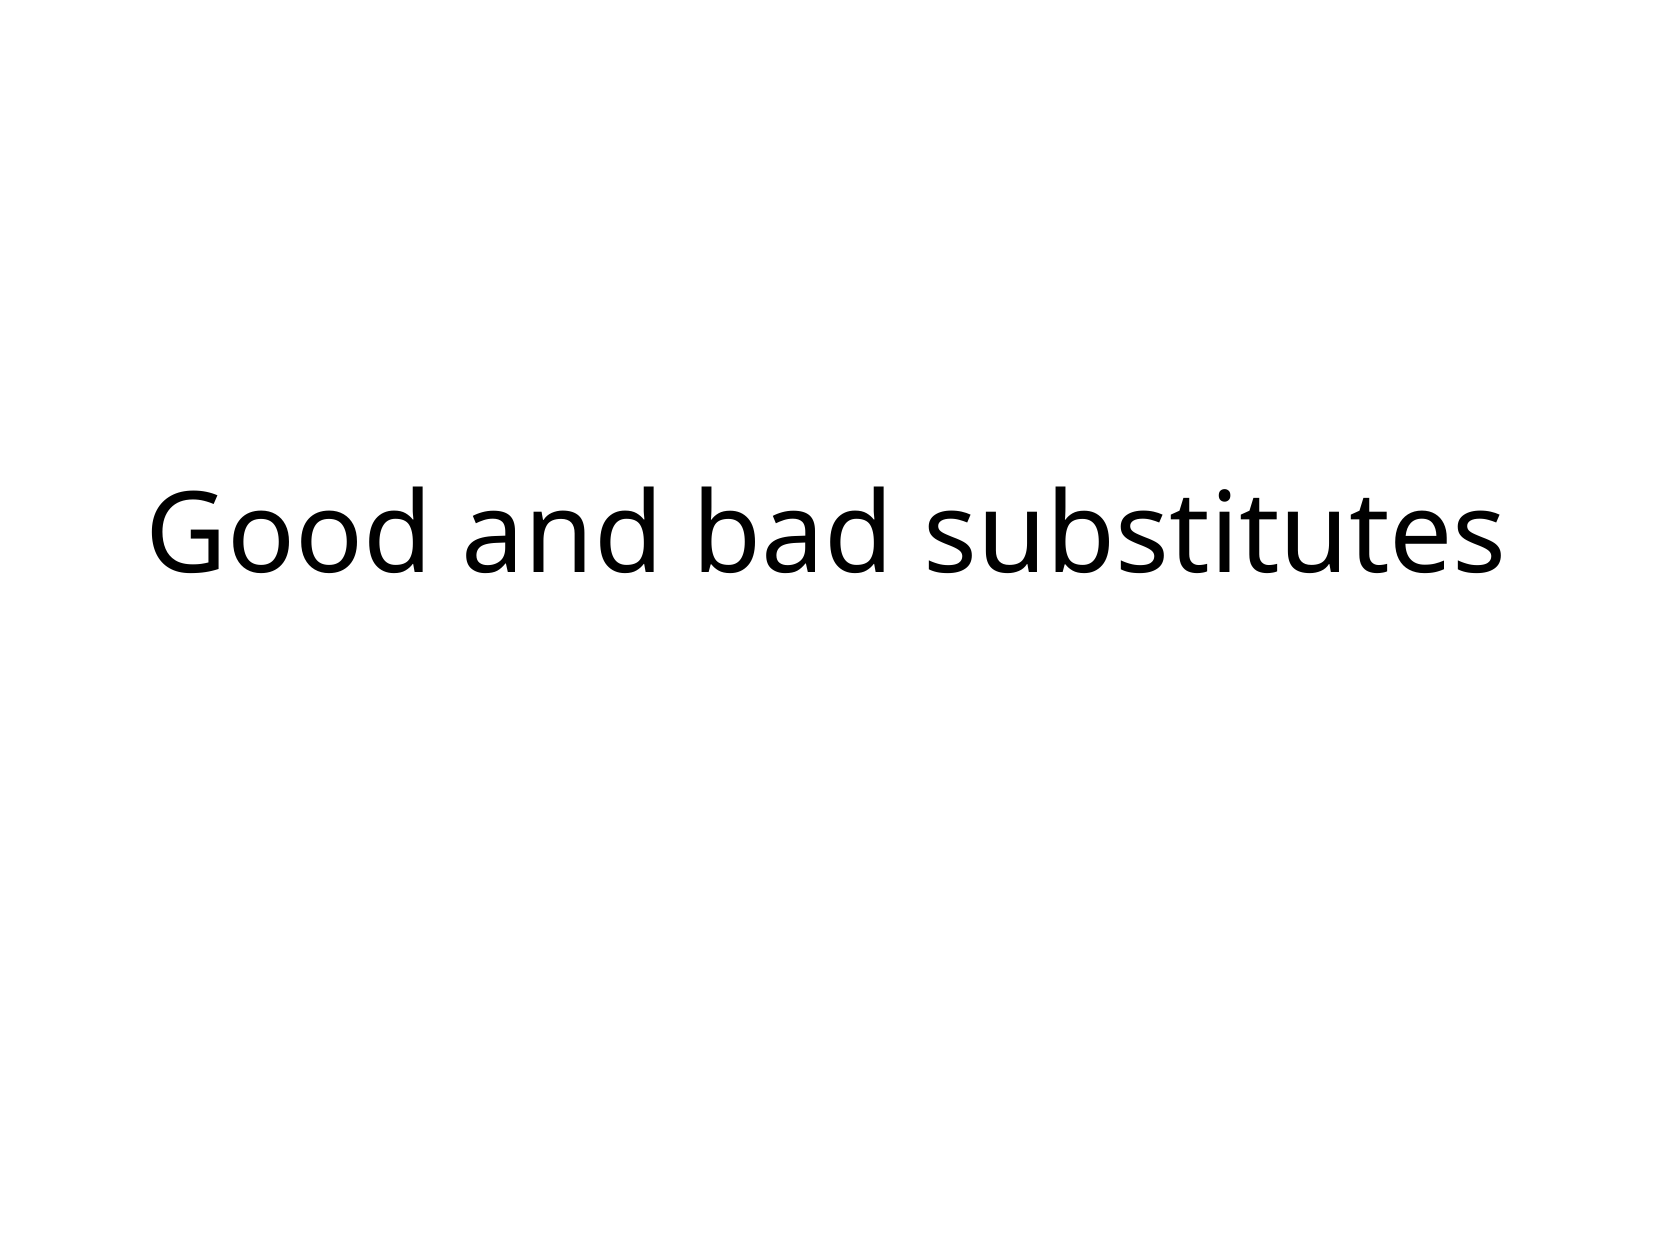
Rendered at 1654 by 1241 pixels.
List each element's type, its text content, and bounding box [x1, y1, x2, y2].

subtitle Good and bad substitutes [82, 49, 1571, 1010]
